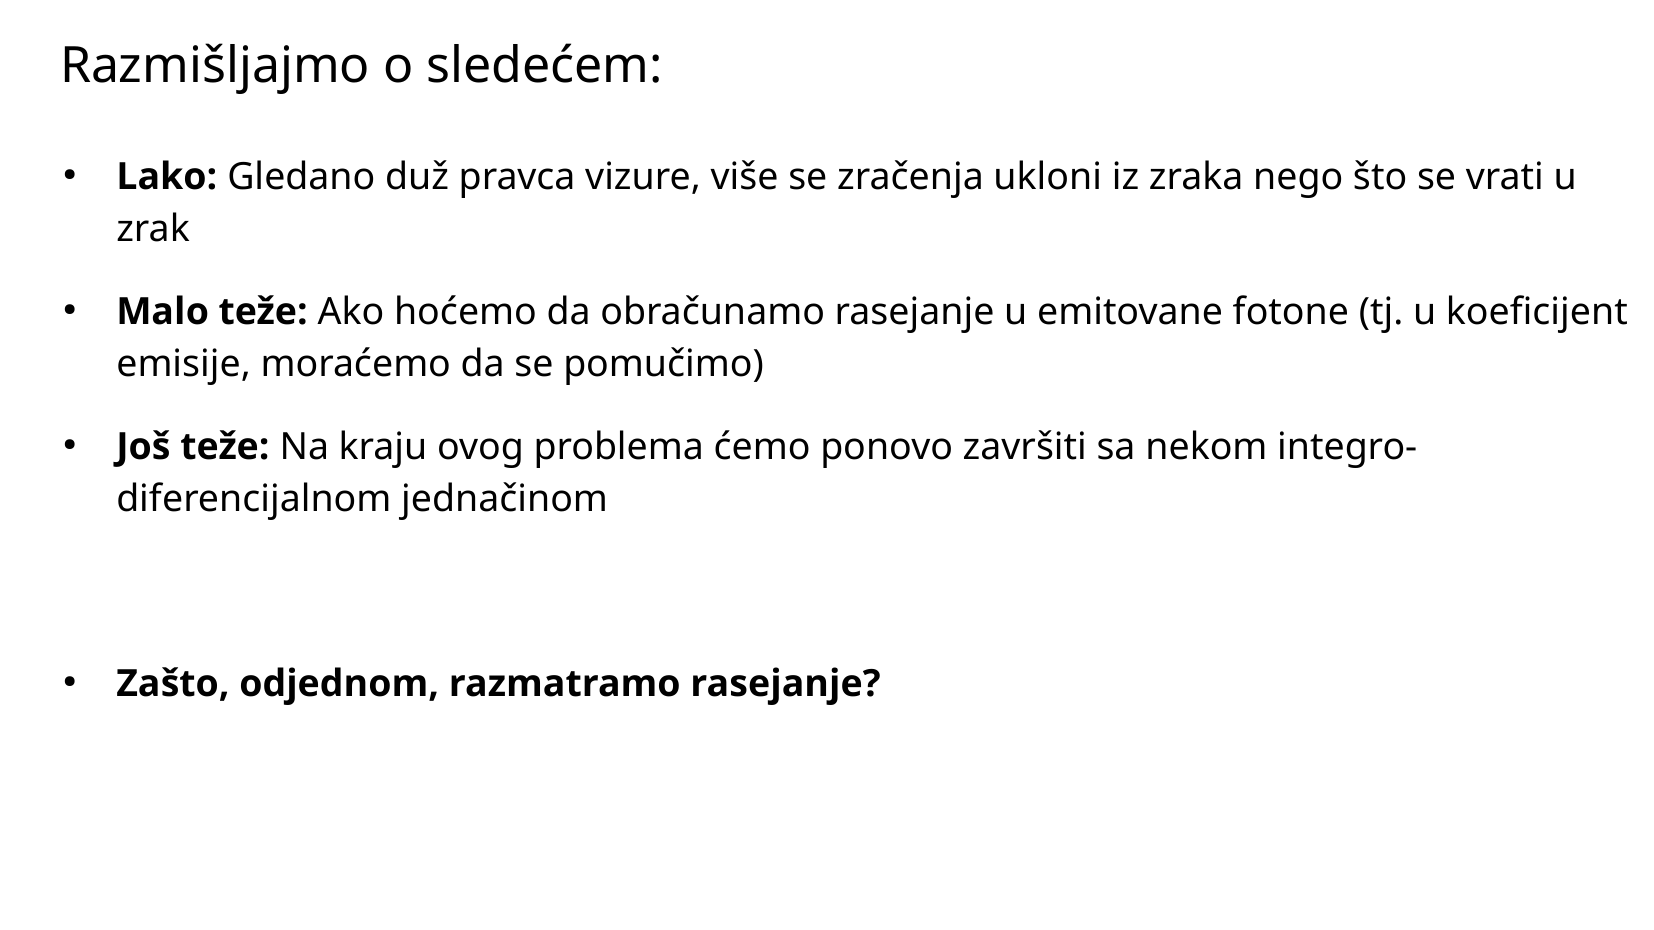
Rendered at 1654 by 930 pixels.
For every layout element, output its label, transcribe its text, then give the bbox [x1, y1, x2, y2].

list Lako: Gledano duž pravca vizure, više se zračenja ukloni iz zraka nego što se vrati u zrak Malo teže: Ako hoćemo da obračunamo rasejanje u emitovane fotone (tj. u koeficijent emisije, moraćemo da se pomučimo) Još teže: Na kraju ovog problema ćemo ponovo završiti sa nekom integro-diferencijalnom jednačinom Zašto, odjednom, razmatramo rasejanje? [45, 149, 1635, 880]
title Razmišljajmo o sledećem: [59, 13, 1648, 113]
